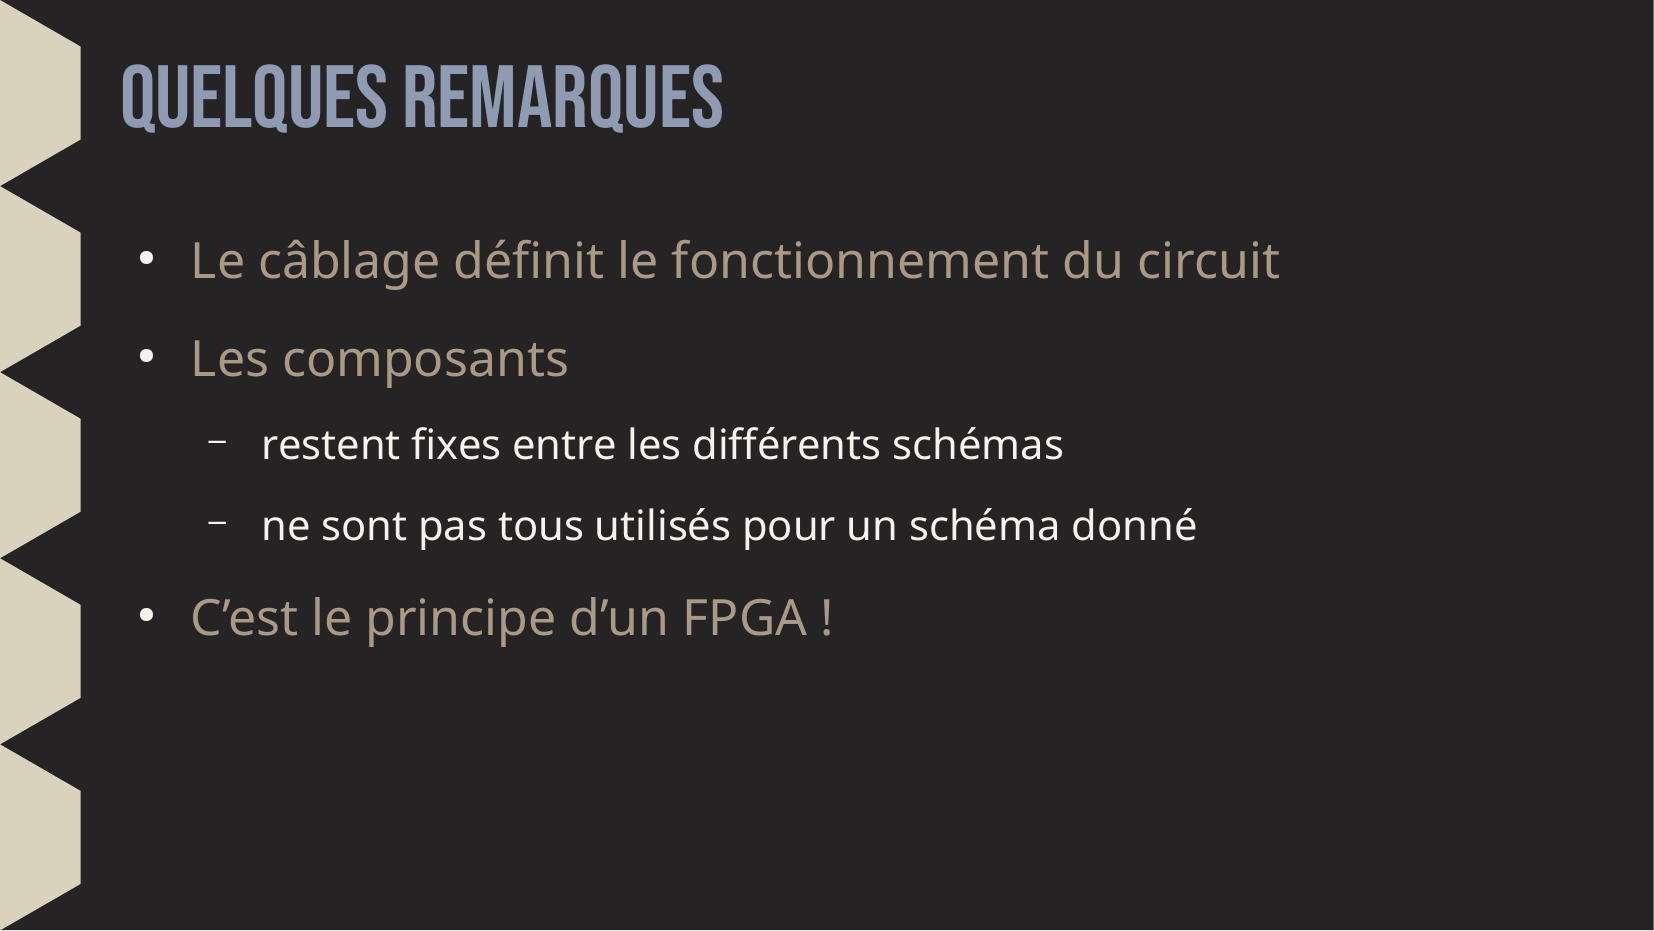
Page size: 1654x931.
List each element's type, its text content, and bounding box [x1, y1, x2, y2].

title Quelques remarques [120, 47, 1591, 204]
list Le câblage définit le fonctionnement du circuit Les composants restent fixes entre les différents schémas ne sont pas tous utilisés pour un schéma donné C’est le principe d’un FPGA ! [120, 225, 1571, 901]
